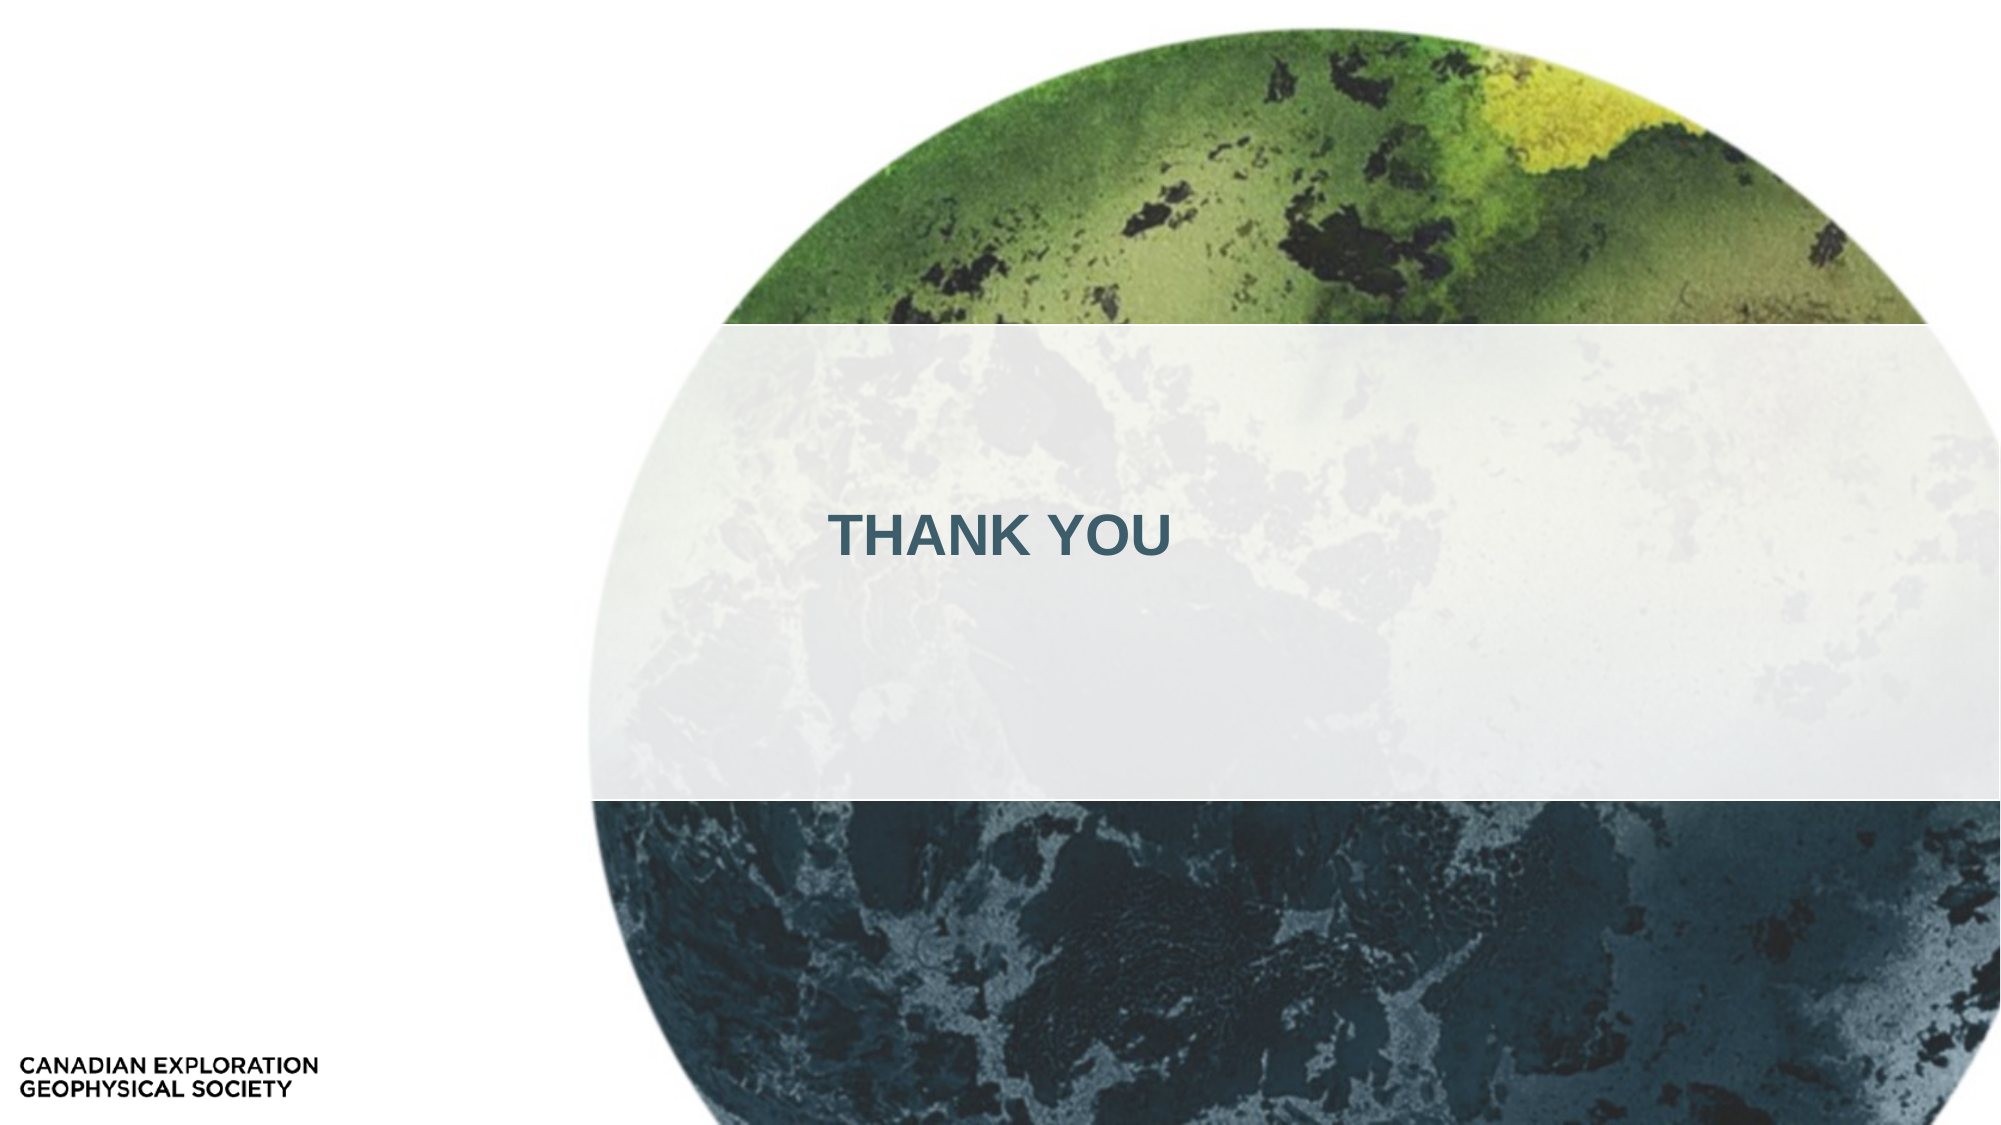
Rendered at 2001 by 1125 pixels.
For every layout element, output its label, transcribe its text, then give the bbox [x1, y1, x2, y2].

picture [500, 800, 2001, 1125]
text_box THANK YOU [0, 325, 2001, 800]
picture [500, 0, 2001, 325]
picture [16, 1047, 326, 1118]
